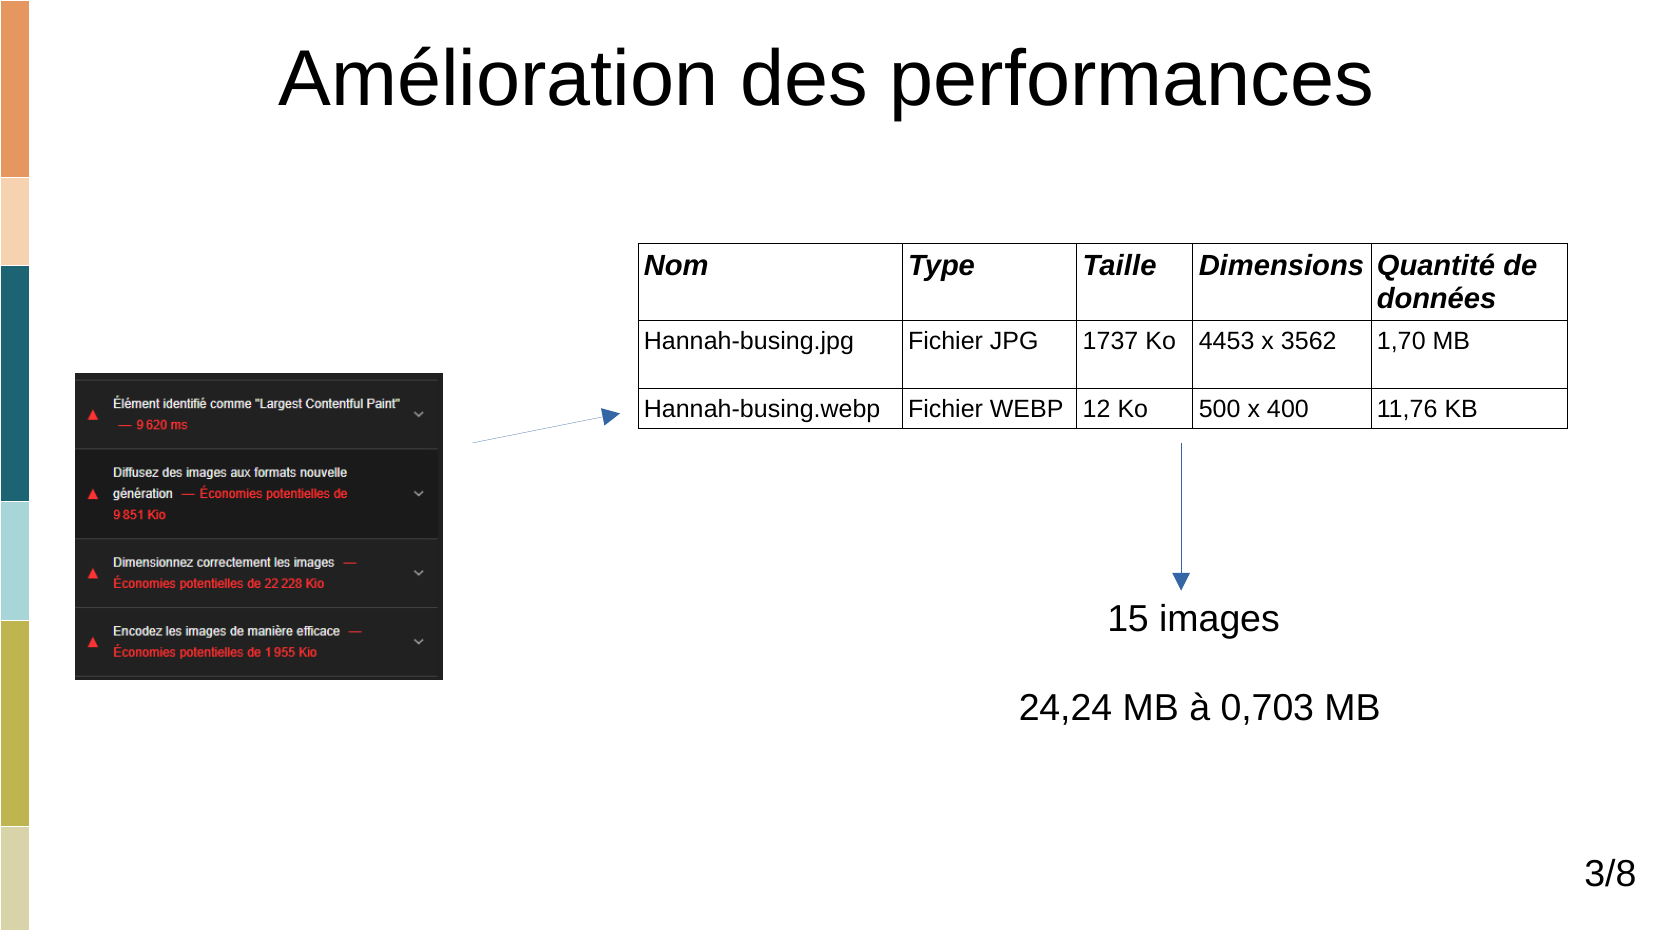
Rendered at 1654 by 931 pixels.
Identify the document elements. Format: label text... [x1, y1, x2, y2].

title Amélioration des performances [82, 0, 1571, 156]
table_cell 1737 Ko [1077, 321, 1192, 388]
text_box 24,24 MB à 0,703 MB [1003, 679, 1418, 739]
text_box 15 images [1092, 590, 1329, 650]
table_cell 12 Ko [1077, 389, 1192, 428]
table_cell Hannah-busing.webp [639, 389, 902, 428]
table_cell 500 x 400 [1193, 389, 1371, 428]
table_header Nom [639, 244, 902, 320]
table_header Taille [1077, 244, 1192, 320]
table_cell Fichier JPG [903, 321, 1076, 388]
table_header Type [903, 244, 1076, 320]
table_cell 11,76 KB [1372, 389, 1567, 428]
table_cell 4453 x 3562 [1193, 321, 1371, 388]
table_cell 1,70 MB [1372, 321, 1567, 388]
text_box [0, 0, 30, 931]
table_header Dimensions [1193, 244, 1371, 320]
table_header Quantité de données [1372, 244, 1567, 320]
table_cell Hannah-busing.jpg [639, 321, 902, 388]
table_cell Fichier WEBP [903, 389, 1076, 428]
picture [75, 373, 443, 680]
text_box <numéro>/8 [1569, 845, 1654, 916]
